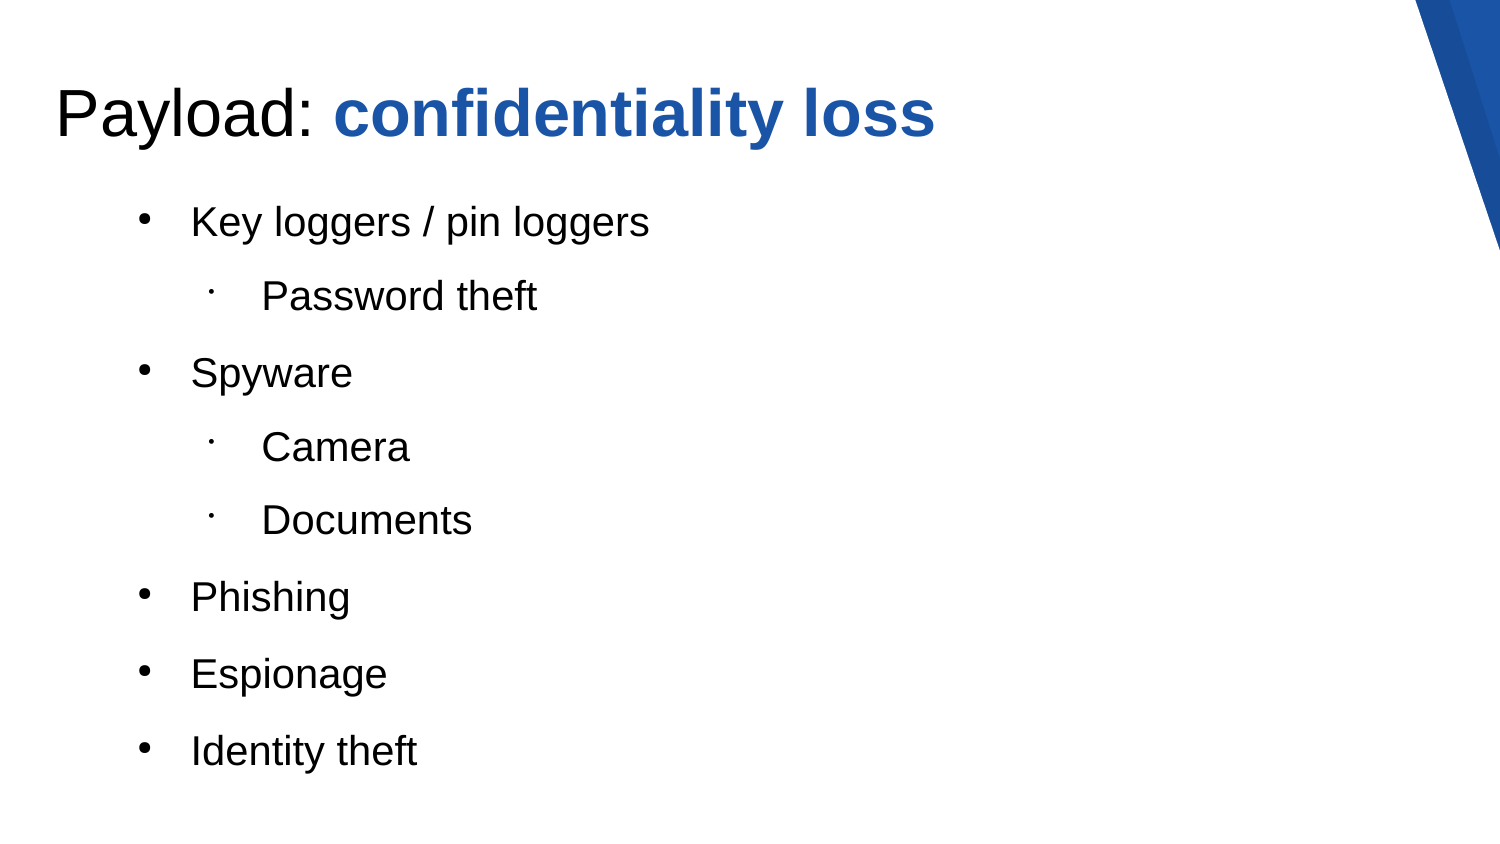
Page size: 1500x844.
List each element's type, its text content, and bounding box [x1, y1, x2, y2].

title Payload: confidentiality loss [40, 97, 1231, 166]
list Key loggers / pin loggers Password theft Spyware Camera Documents Phishing Espionage Identity theft [104, 180, 1471, 755]
